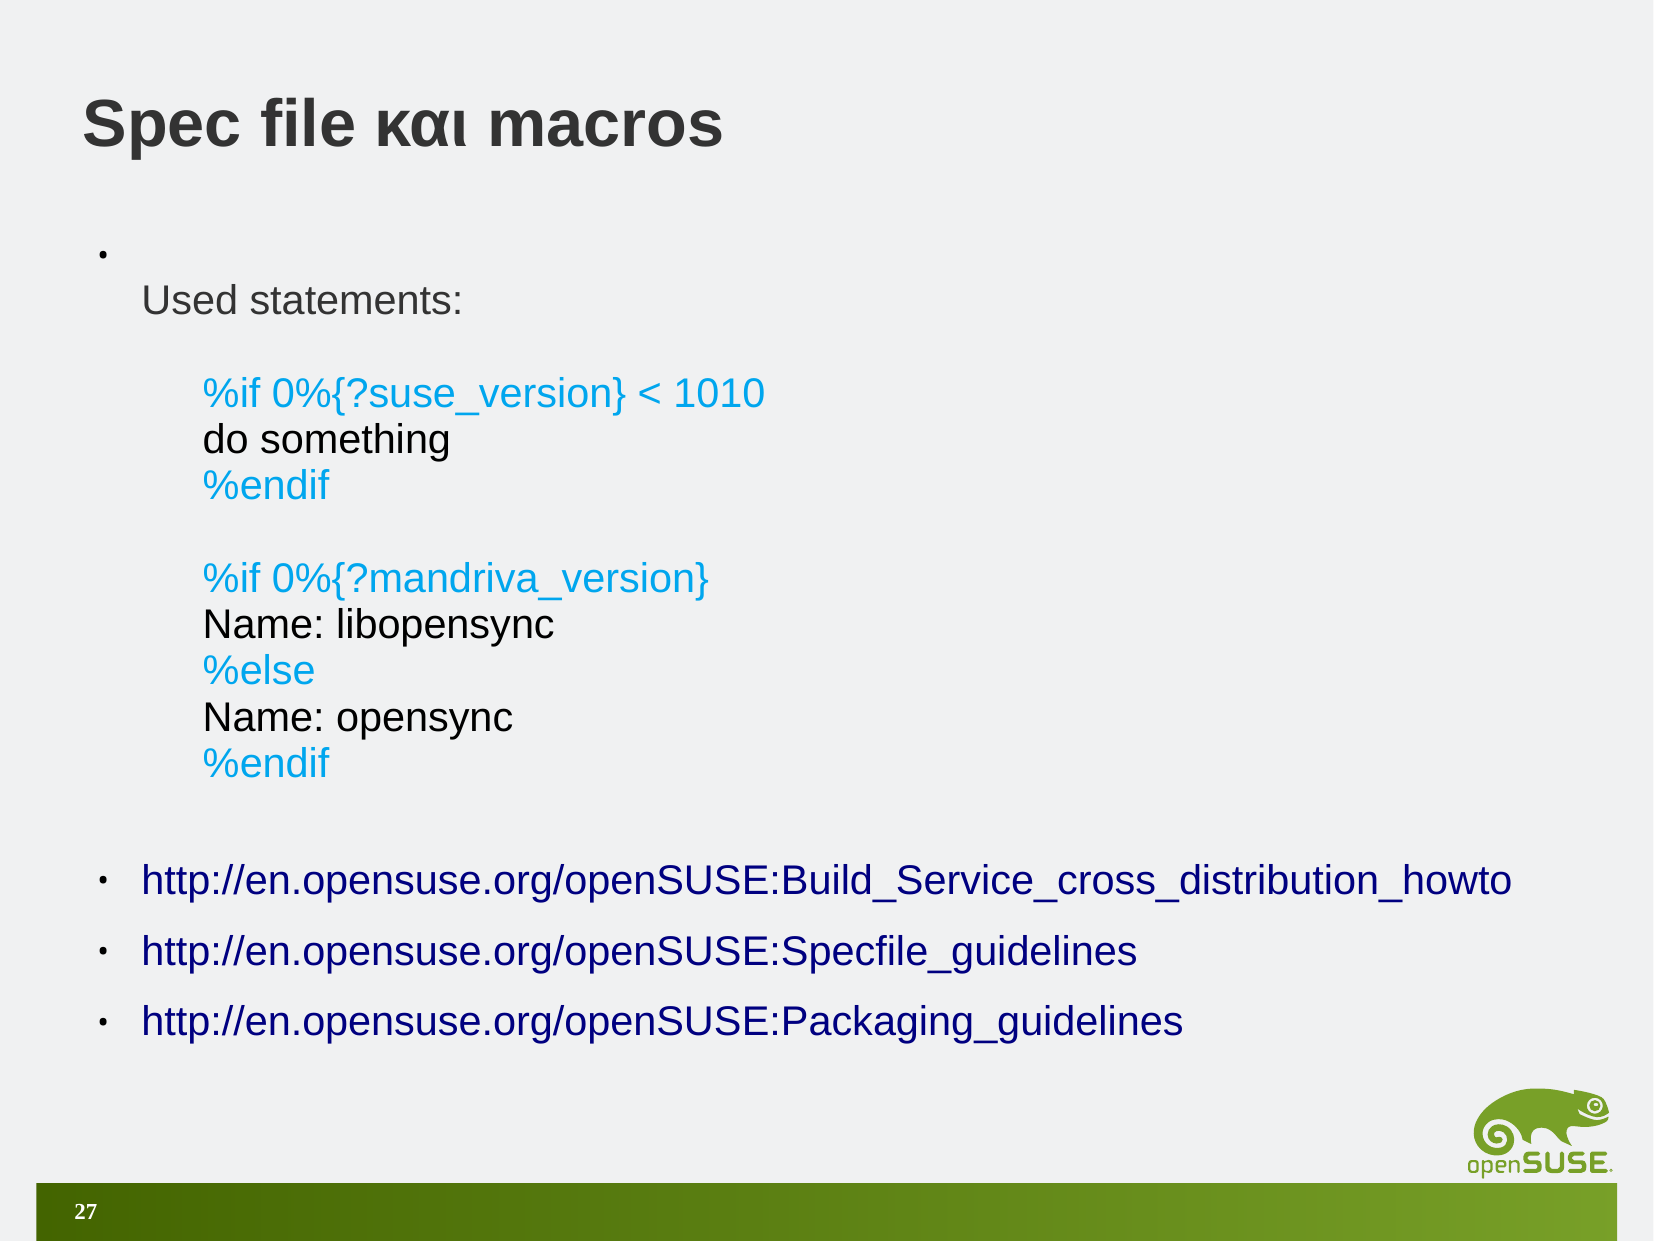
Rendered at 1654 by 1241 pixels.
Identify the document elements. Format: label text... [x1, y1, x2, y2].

picture [0, 0, 1654, 1241]
list Used statements: %if 0%{?suse_version} < 1010 do something %endif %if 0%{?mandriva_version} Name: libopensync %else Name: opensync %endif http://en.opensuse.org/openSUSE:Build_Service_cross_distribution_howto http://en.opensuse.org/openSUSE:Specfile_guidelines http://en.opensuse.org/openSUSE:Packaging_guidelines [82, 231, 1571, 1050]
title Spec file και macros [82, 49, 1571, 198]
